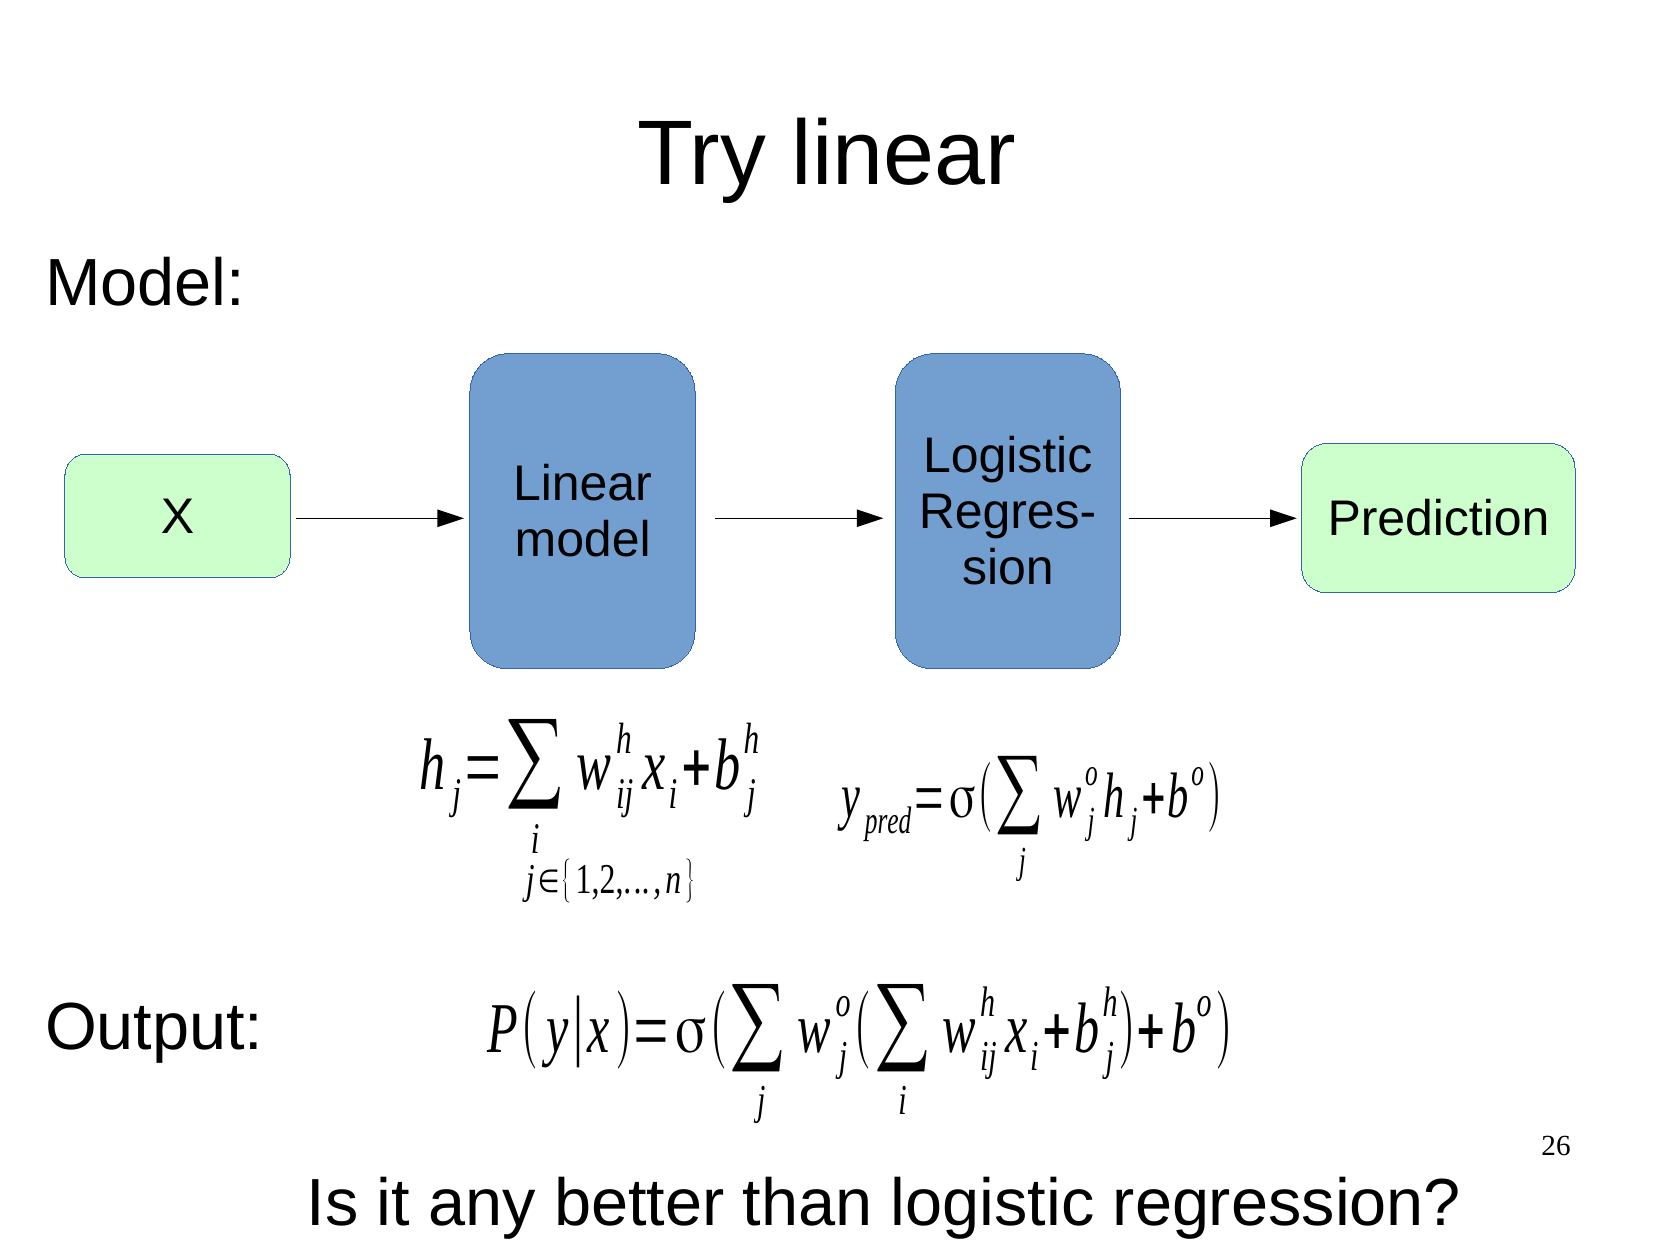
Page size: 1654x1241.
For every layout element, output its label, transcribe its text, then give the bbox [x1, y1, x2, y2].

text_box Model: [45, 230, 676, 334]
chart [825, 748, 1232, 881]
text_box Output: [45, 989, 366, 1065]
title Try linear [82, 49, 1571, 257]
chart [406, 711, 772, 906]
text_box X [64, 454, 291, 578]
text_box Is it any better than logistic regression? [306, 1165, 1537, 1241]
text_box Prediction [1301, 443, 1576, 593]
chart [471, 976, 1245, 1124]
text_box Linear model [469, 353, 696, 669]
text_box Logistic Regres- sion [895, 353, 1121, 669]
